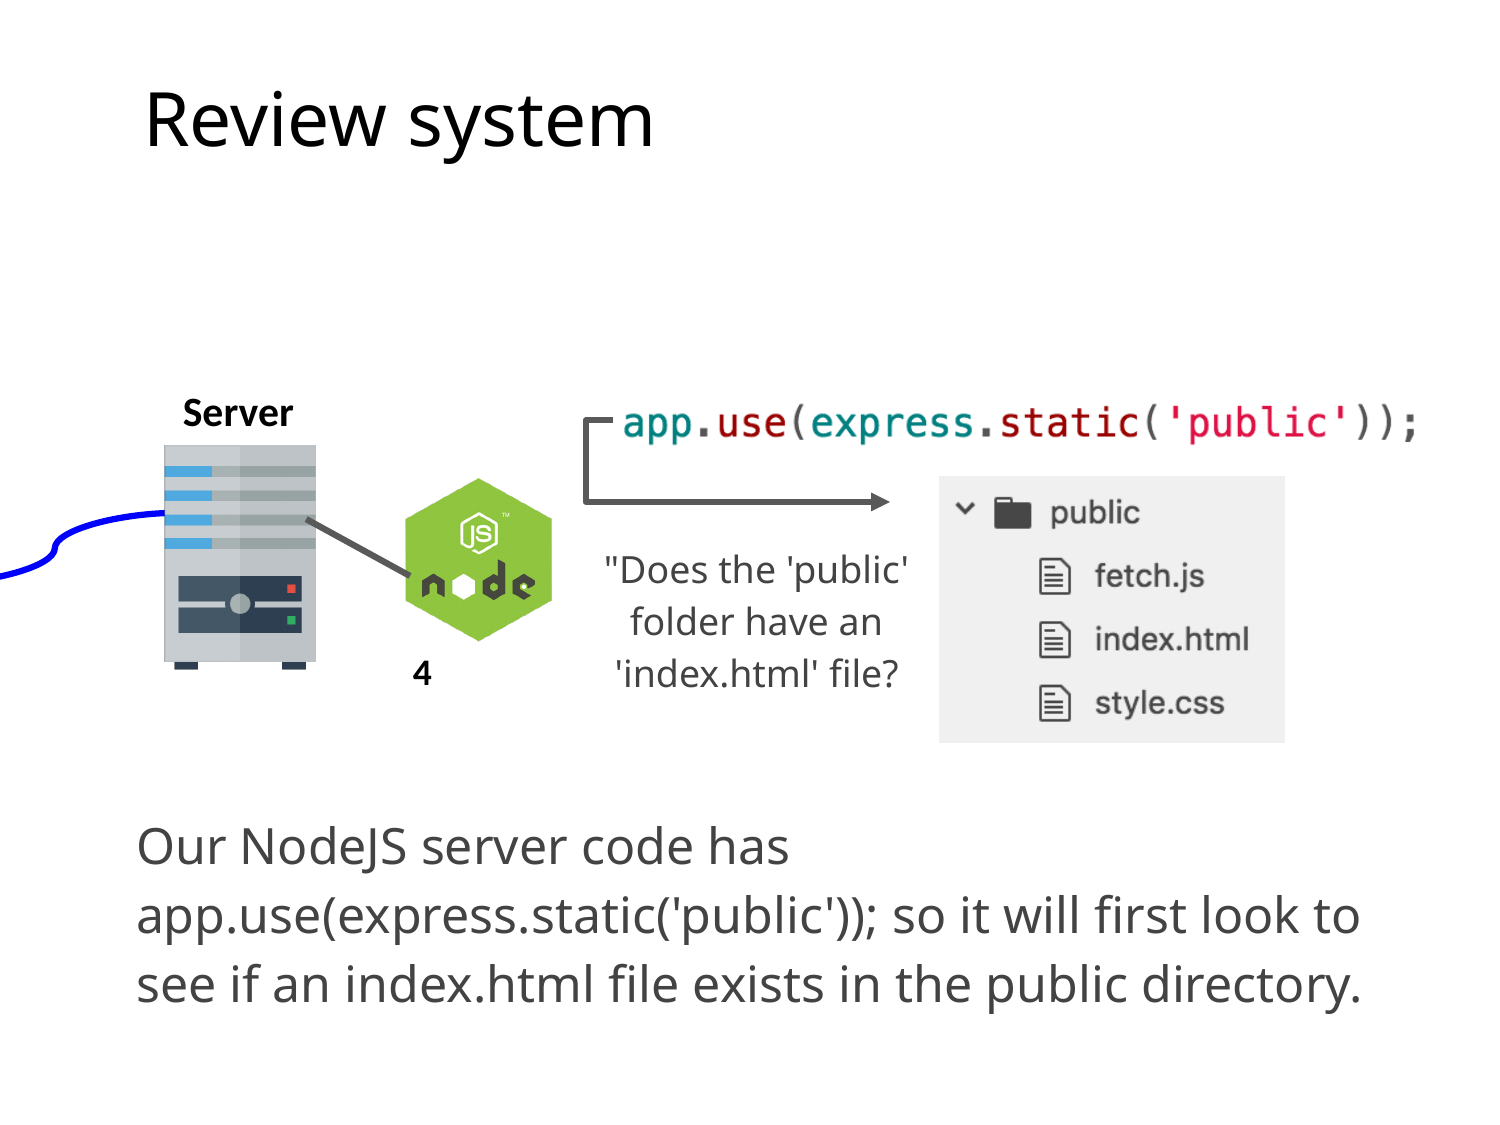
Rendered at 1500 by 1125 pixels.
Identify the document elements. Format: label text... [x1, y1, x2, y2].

list Our NodeJS server code has app.use(express.static('public')); so it will first look to see if an index.html file exists in the public directory. [121, 790, 1442, 1092]
text_box 4 [386, 635, 458, 707]
title Review system [128, 56, 1372, 183]
text_box Server [82, 337, 395, 481]
picture [597, 384, 1440, 743]
picture [394, 476, 562, 644]
list "Does the 'public' folder have an 'index.html' file? [560, 524, 954, 692]
picture [119, 481, 358, 680]
